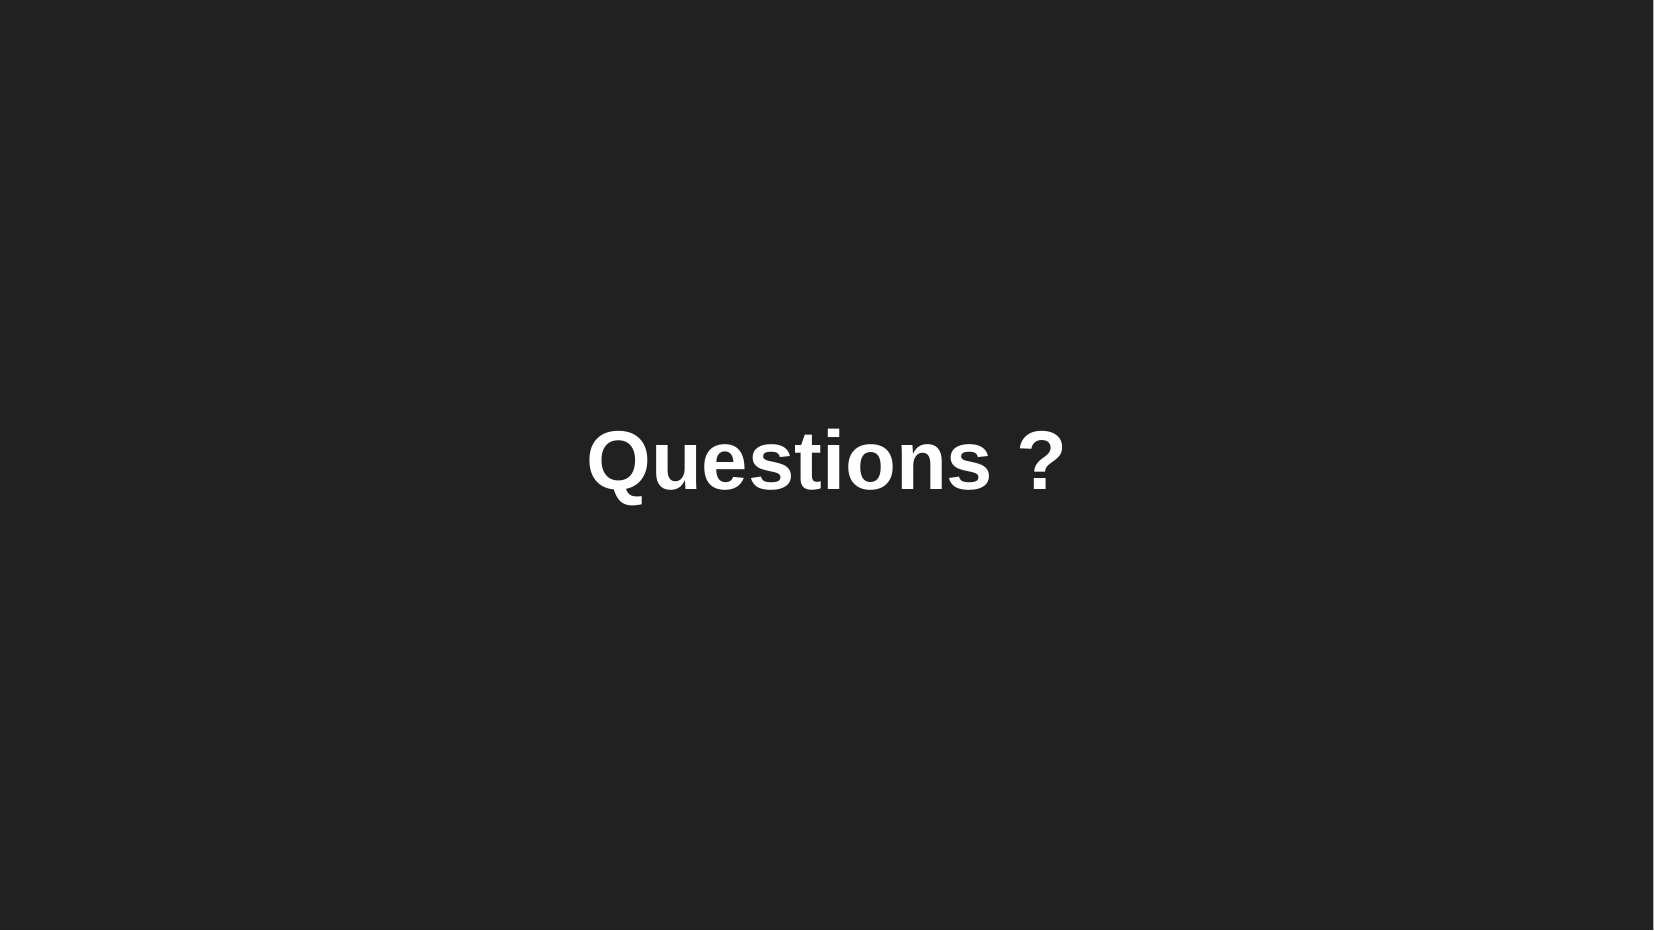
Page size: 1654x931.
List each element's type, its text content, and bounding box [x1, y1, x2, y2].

text_box Questions ? [82, 101, 1571, 822]
